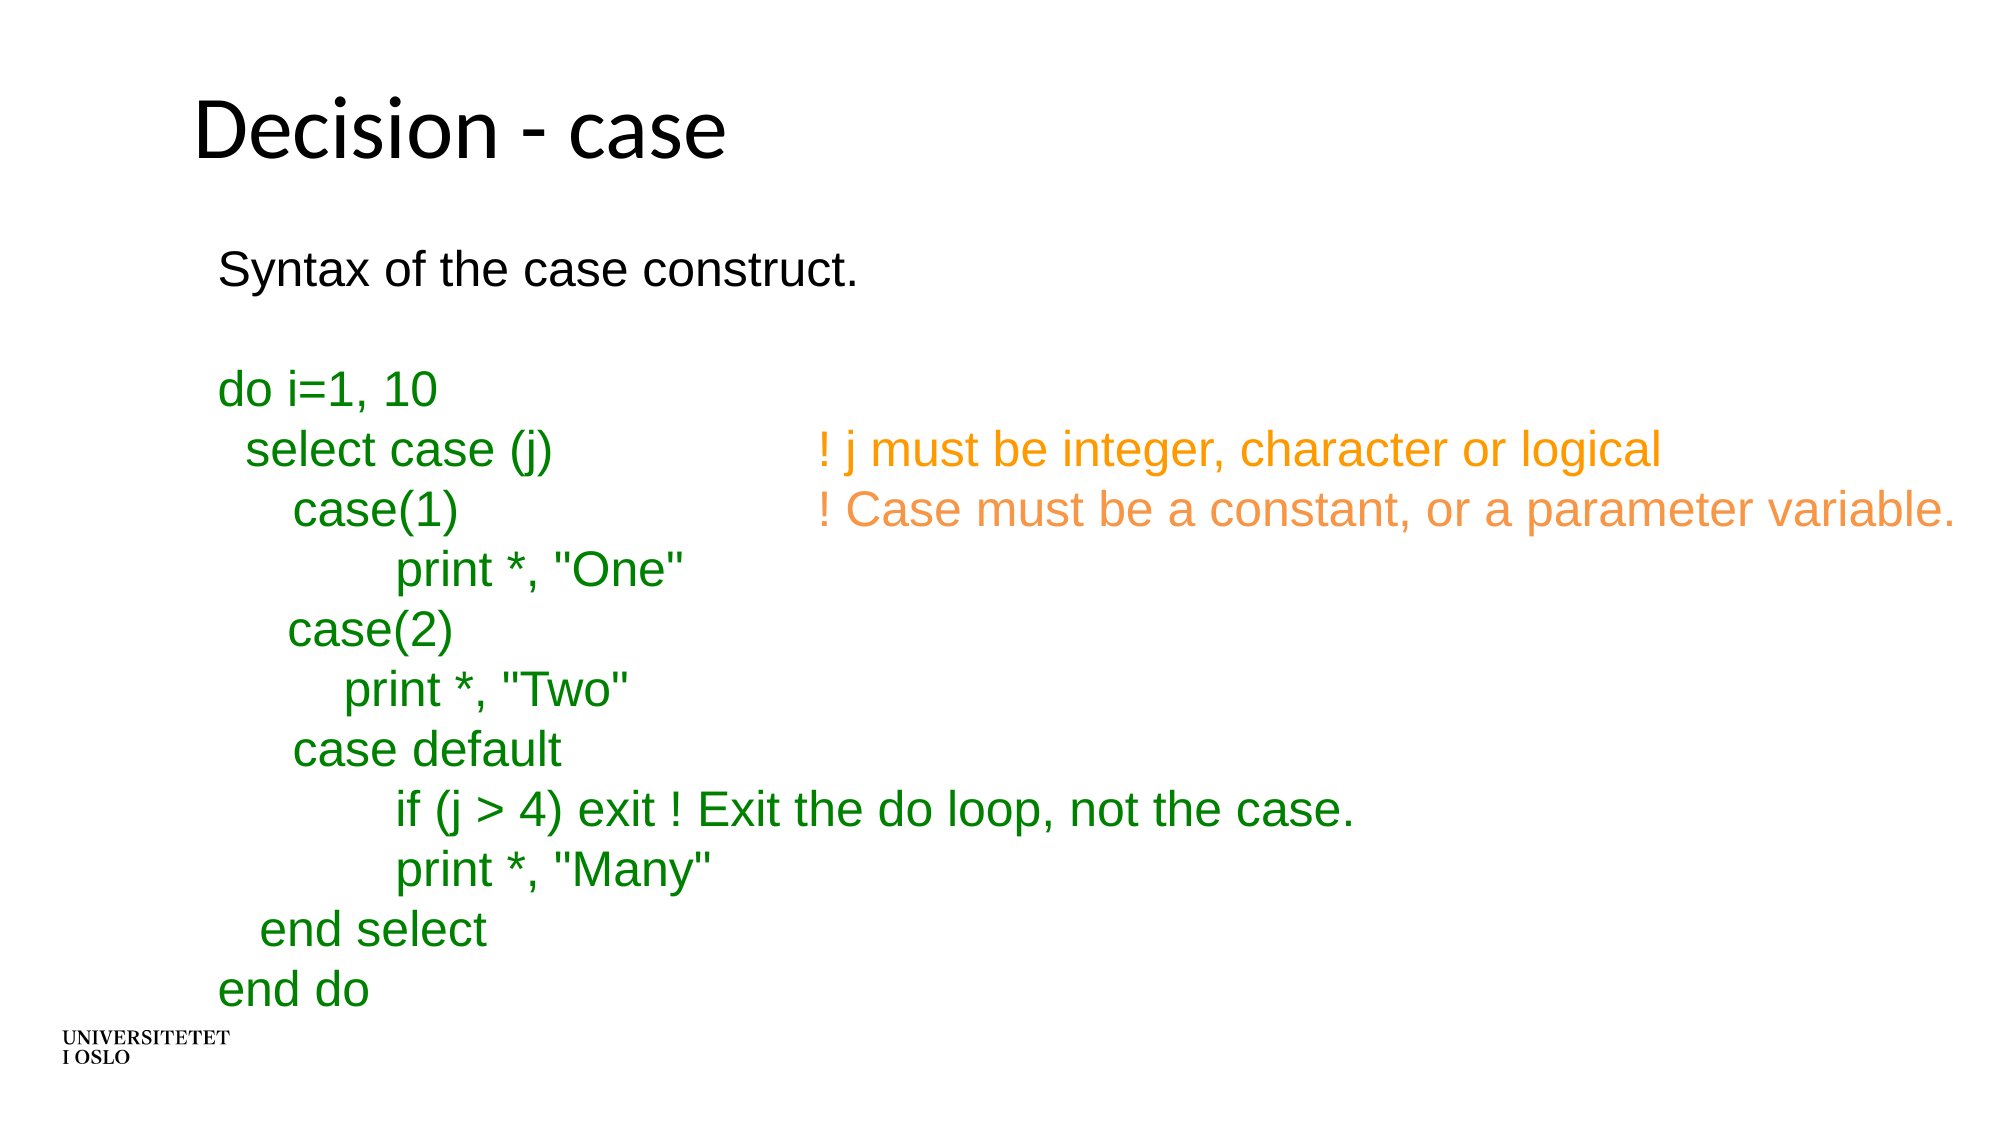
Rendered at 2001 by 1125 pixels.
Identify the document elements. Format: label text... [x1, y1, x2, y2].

picture [62, 1030, 230, 1064]
text_box Decision - case [173, 49, 1878, 164]
text_box Syntax of the case construct. do i=1, 10 select case (j) ! j must be integer, character or logical case(1) ! Case must be a constant, or a parameter variable. print *, "One" case(2) print *, "Two" case default if (j > 4) exit ! Exit the do loop, not the case. print *, "Many" end select end do [197, 216, 2000, 1036]
